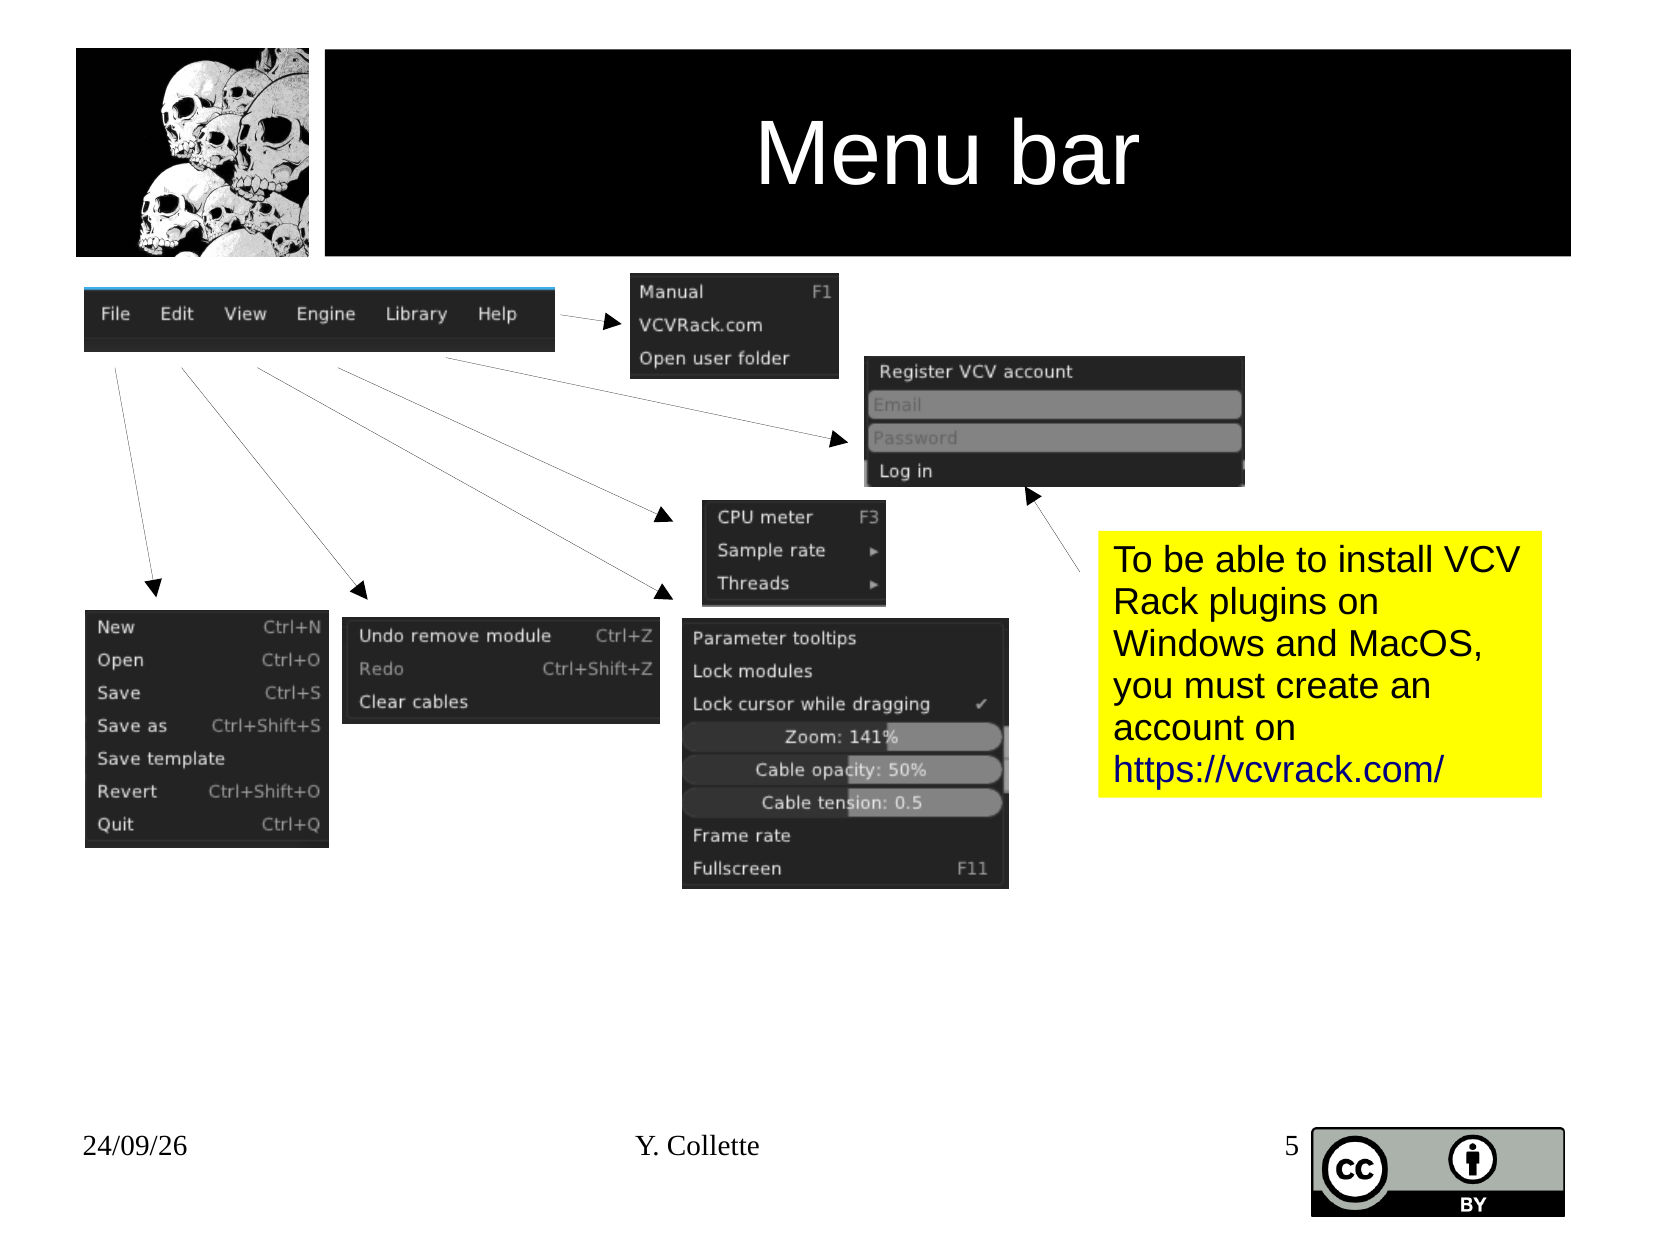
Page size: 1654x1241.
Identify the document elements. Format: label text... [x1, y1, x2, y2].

picture [864, 356, 1245, 487]
picture [682, 618, 1009, 889]
picture [85, 610, 329, 848]
picture [1311, 1127, 1565, 1217]
text_box To be able to install VCV Rack plugins on Windows and MacOS, you must create an account on https://vcvrack.com/ [1098, 530, 1542, 798]
picture [630, 273, 839, 379]
picture [342, 617, 660, 724]
picture [84, 287, 555, 352]
picture [702, 500, 886, 607]
picture [76, 48, 309, 257]
title Menu bar [324, 49, 1571, 257]
